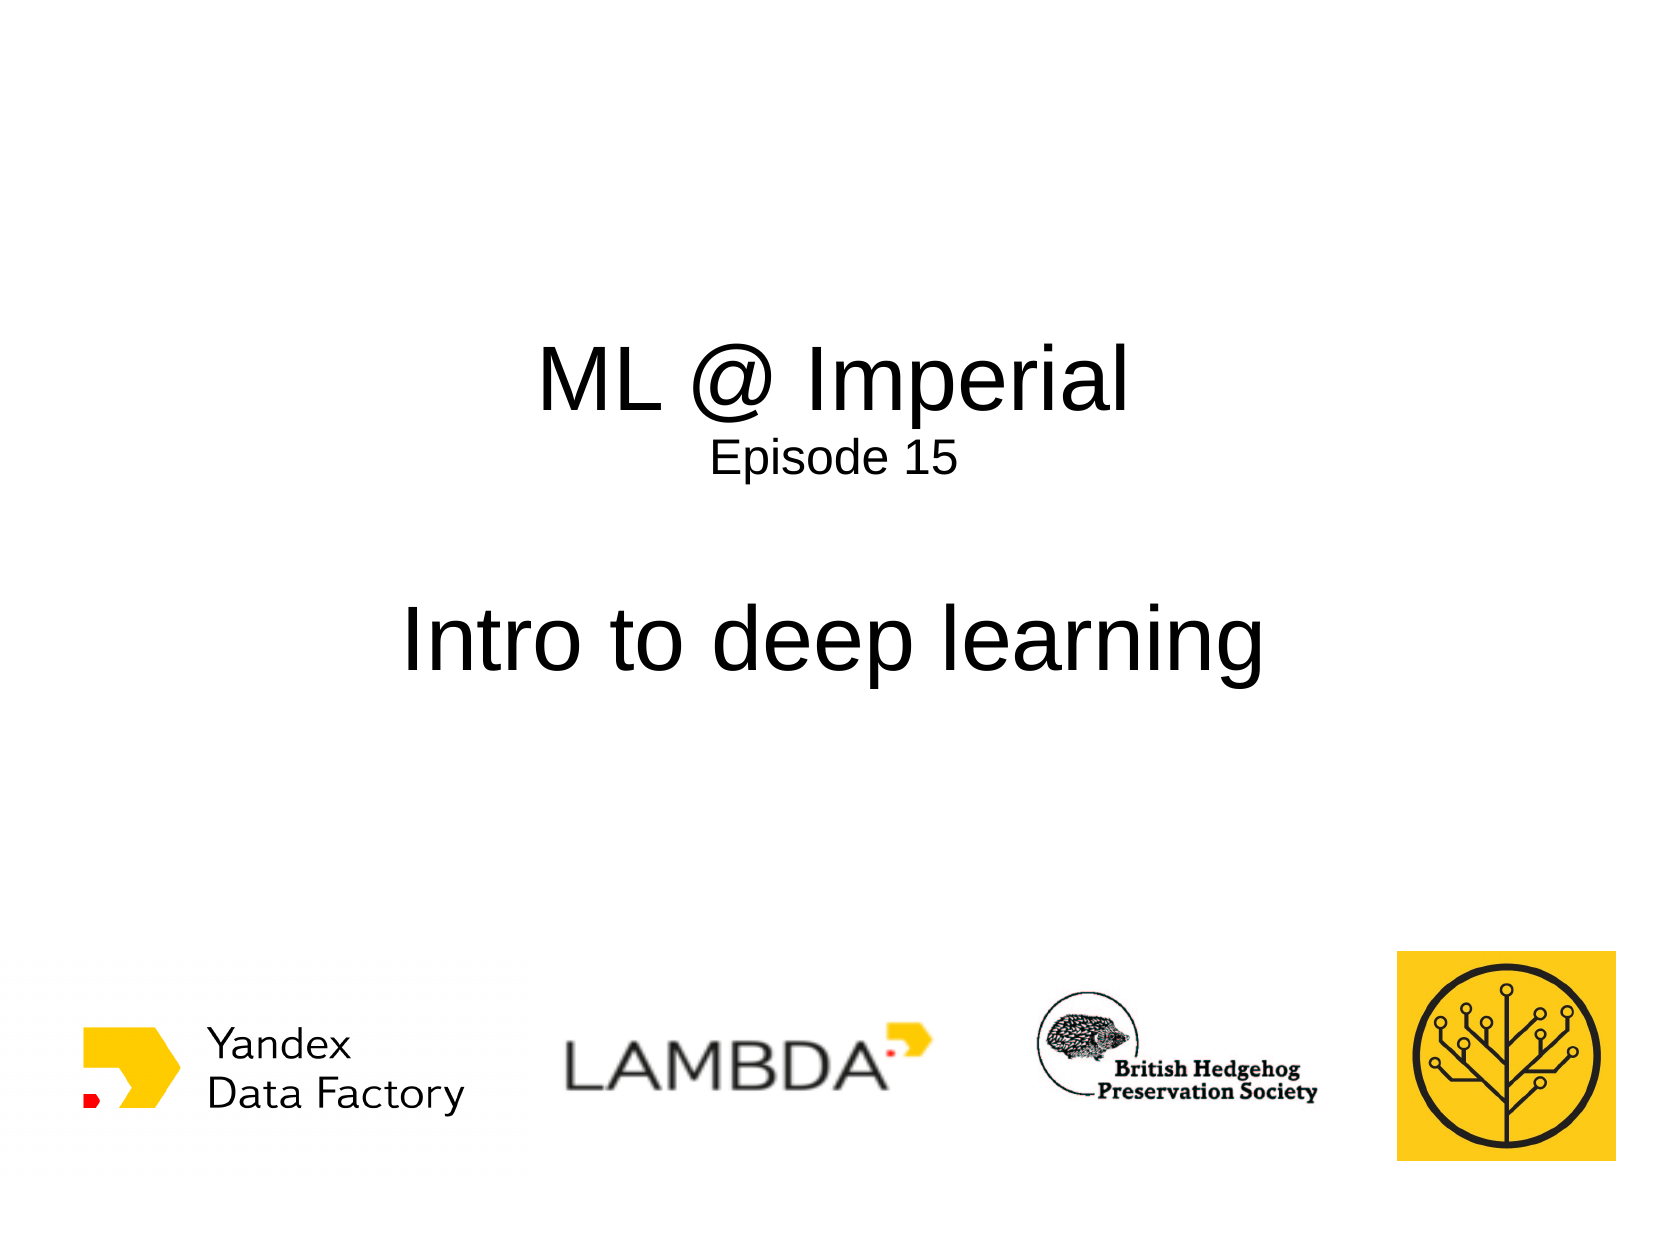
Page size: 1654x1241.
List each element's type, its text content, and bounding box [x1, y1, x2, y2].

picture [0, 887, 952, 1228]
picture [992, 942, 1616, 1200]
title ML @ Imperial Episode 15 Intro to deep learning [90, 326, 1579, 794]
